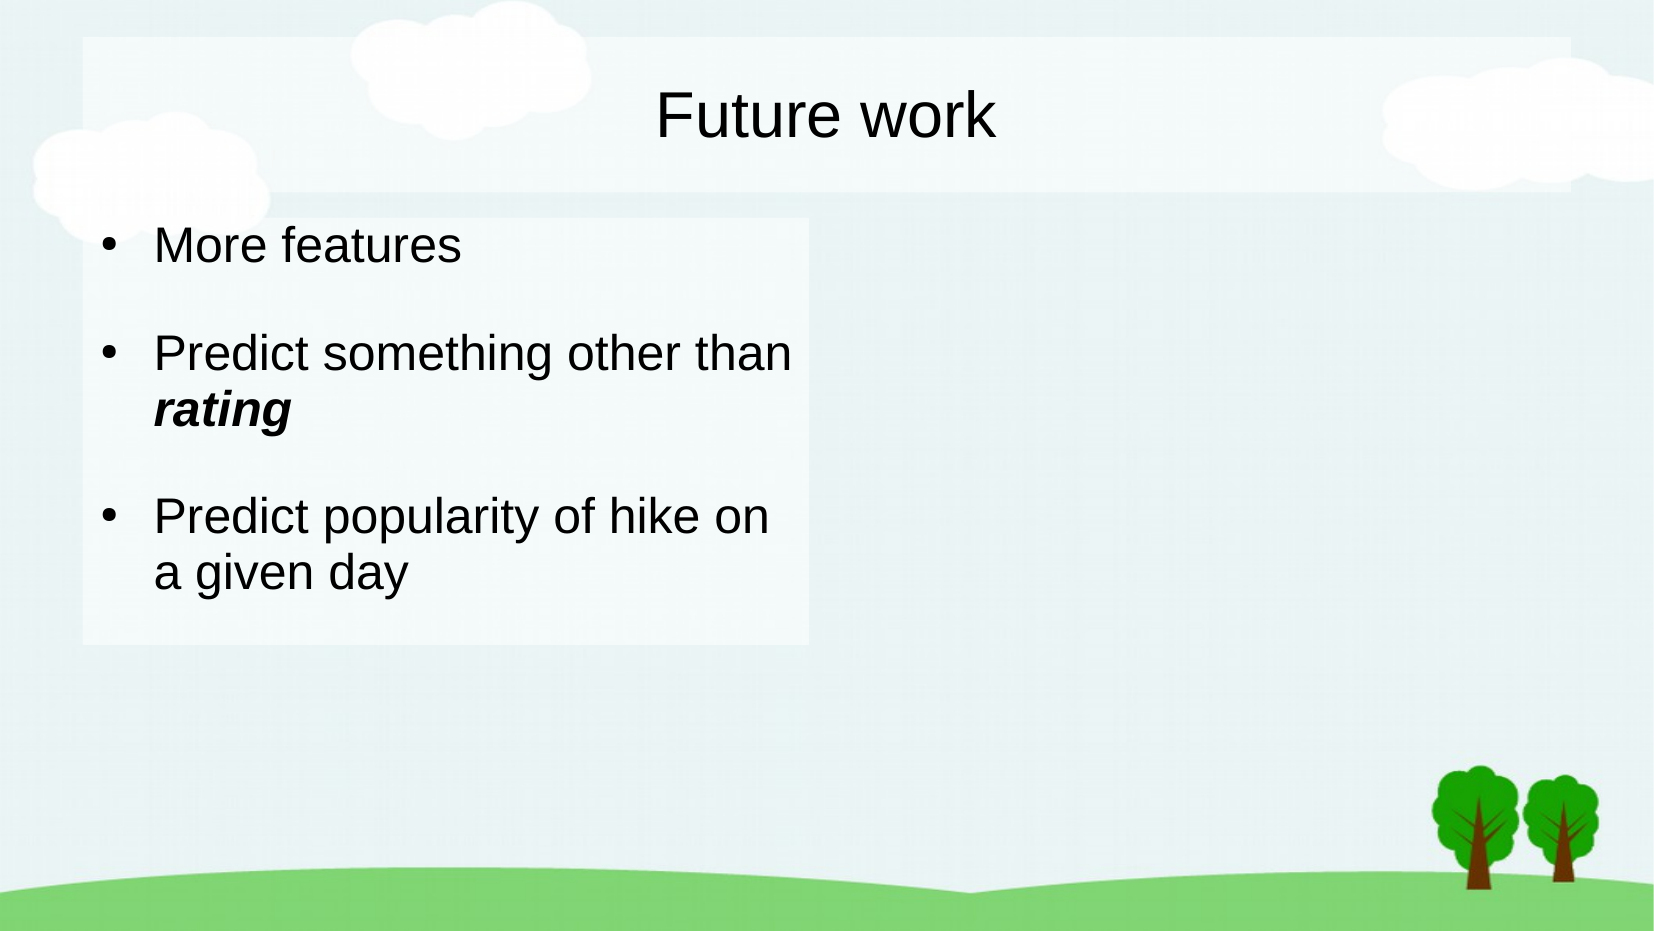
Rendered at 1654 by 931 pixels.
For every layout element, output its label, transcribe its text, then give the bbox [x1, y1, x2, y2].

title Future work [82, 37, 1571, 193]
picture [0, 0, 1654, 931]
list More features Predict something other than rating Predict popularity of hike on a given day [82, 217, 809, 646]
